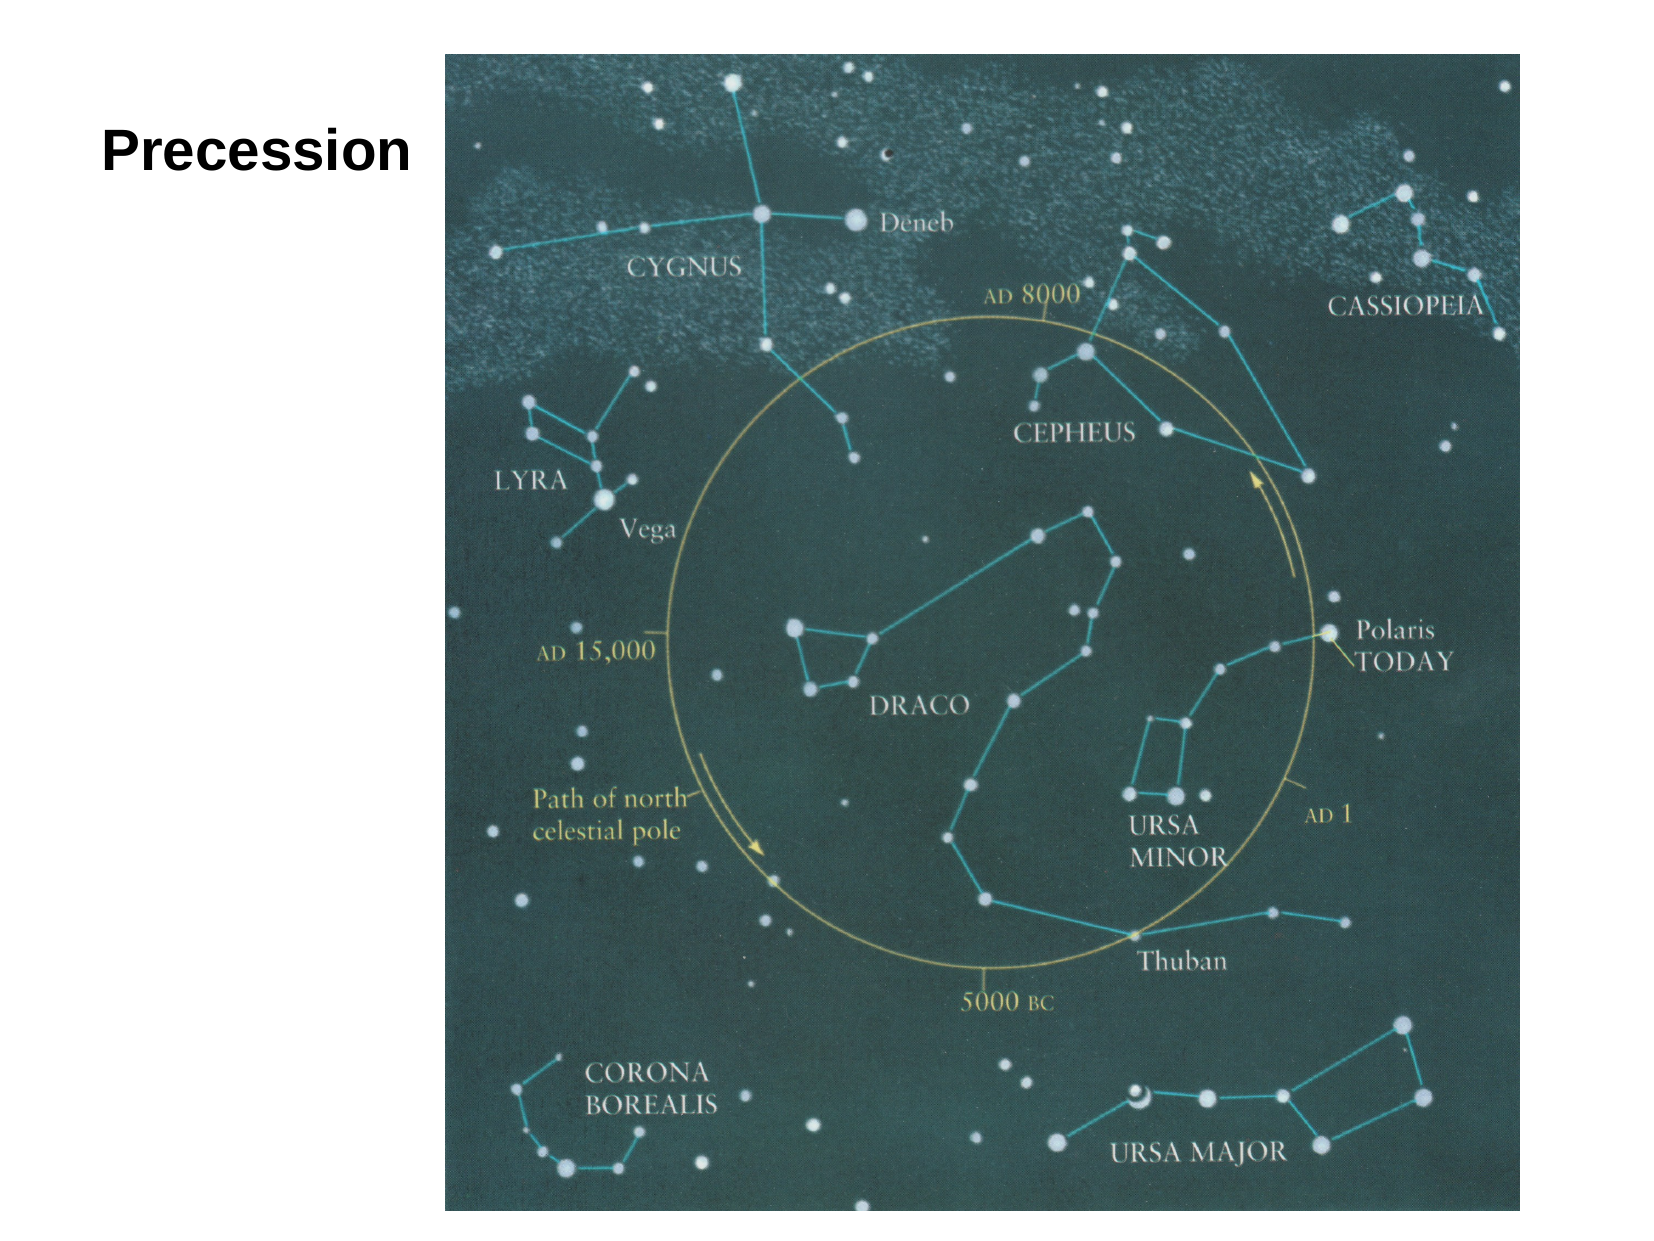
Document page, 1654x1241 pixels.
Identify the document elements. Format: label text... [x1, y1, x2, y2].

text_box Precession [86, 110, 445, 246]
picture [445, 54, 1520, 1211]
